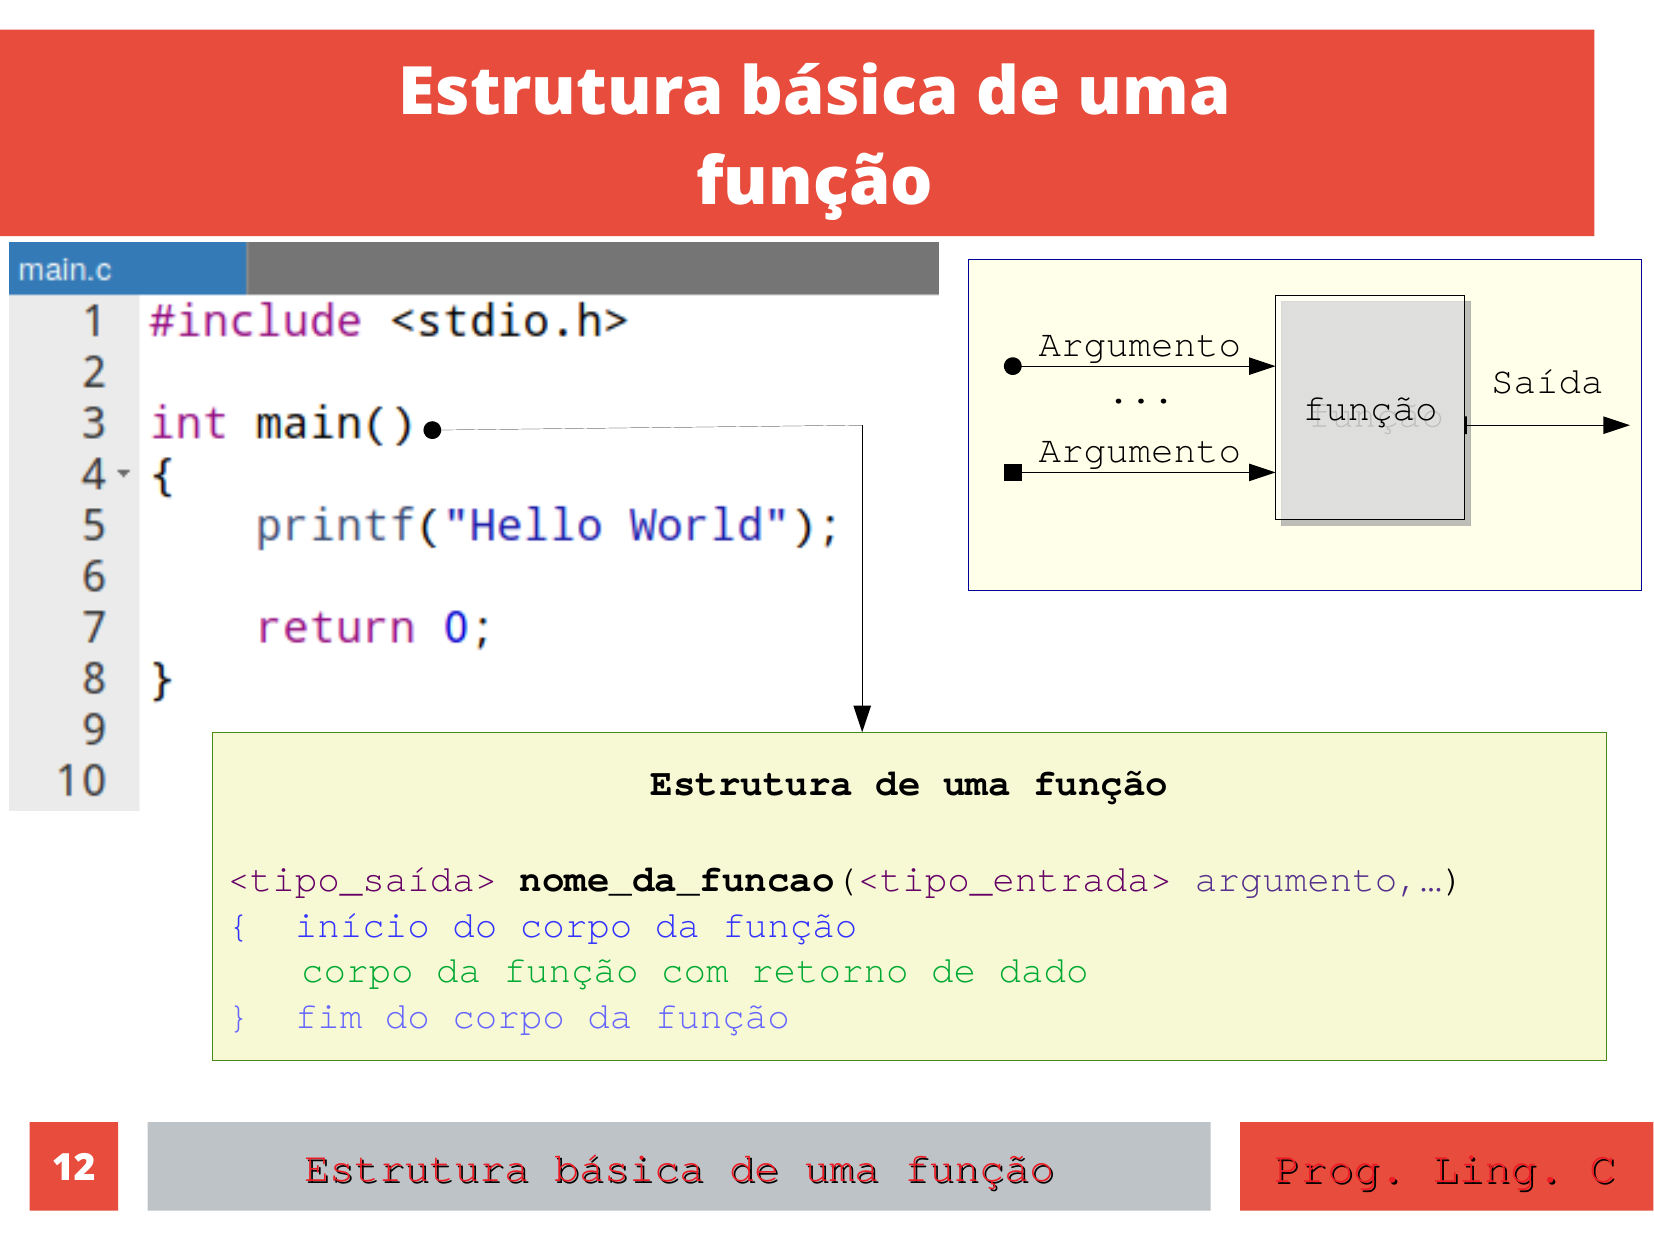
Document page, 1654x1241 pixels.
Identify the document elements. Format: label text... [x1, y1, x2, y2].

title Estrutura básica de uma função [283, 42, 1347, 225]
text_box função [1275, 295, 1465, 520]
text_box Prog. Ling. C [1233, 1133, 1654, 1202]
text_box ... [1092, 360, 1190, 421]
text_box [968, 259, 1642, 591]
text_box Estrutura de uma função <tipo_saída> nome_da_funcao(<tipo_entrada> argumento,…) { início do corpo da função corpo da função com retorno de dado } fim do corpo da função [212, 732, 1607, 1061]
picture [9, 242, 939, 811]
text_box Estrutura básica de uma função [197, 1133, 1162, 1199]
